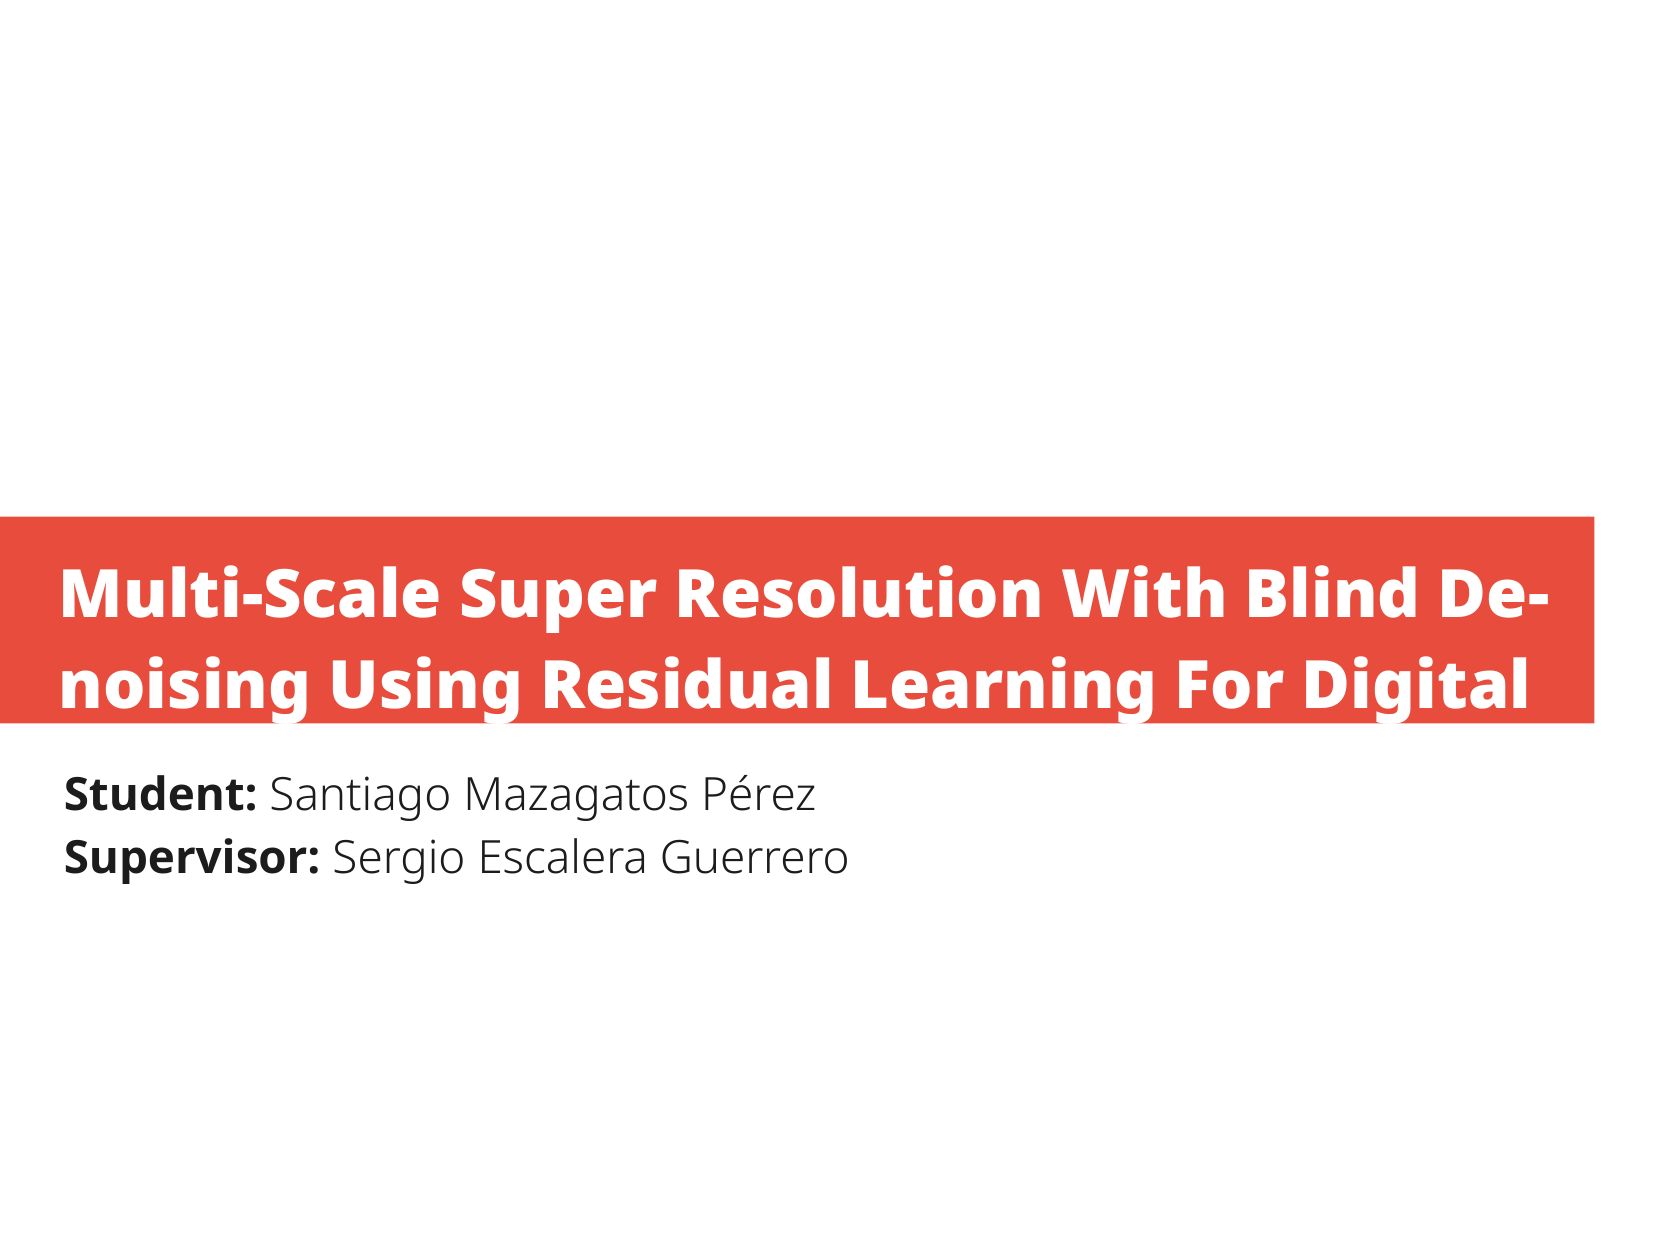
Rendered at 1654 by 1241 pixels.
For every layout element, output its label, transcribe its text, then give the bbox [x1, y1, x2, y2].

subtitle Student: Santiago Mazagatos Pérez Supervisor: Sergio Escalera Guerrero [63, 761, 1570, 1176]
title Multi-Scale Super Resolution With Blind De-noising Using Residual Learning For Digital Art [59, 546, 1595, 694]
